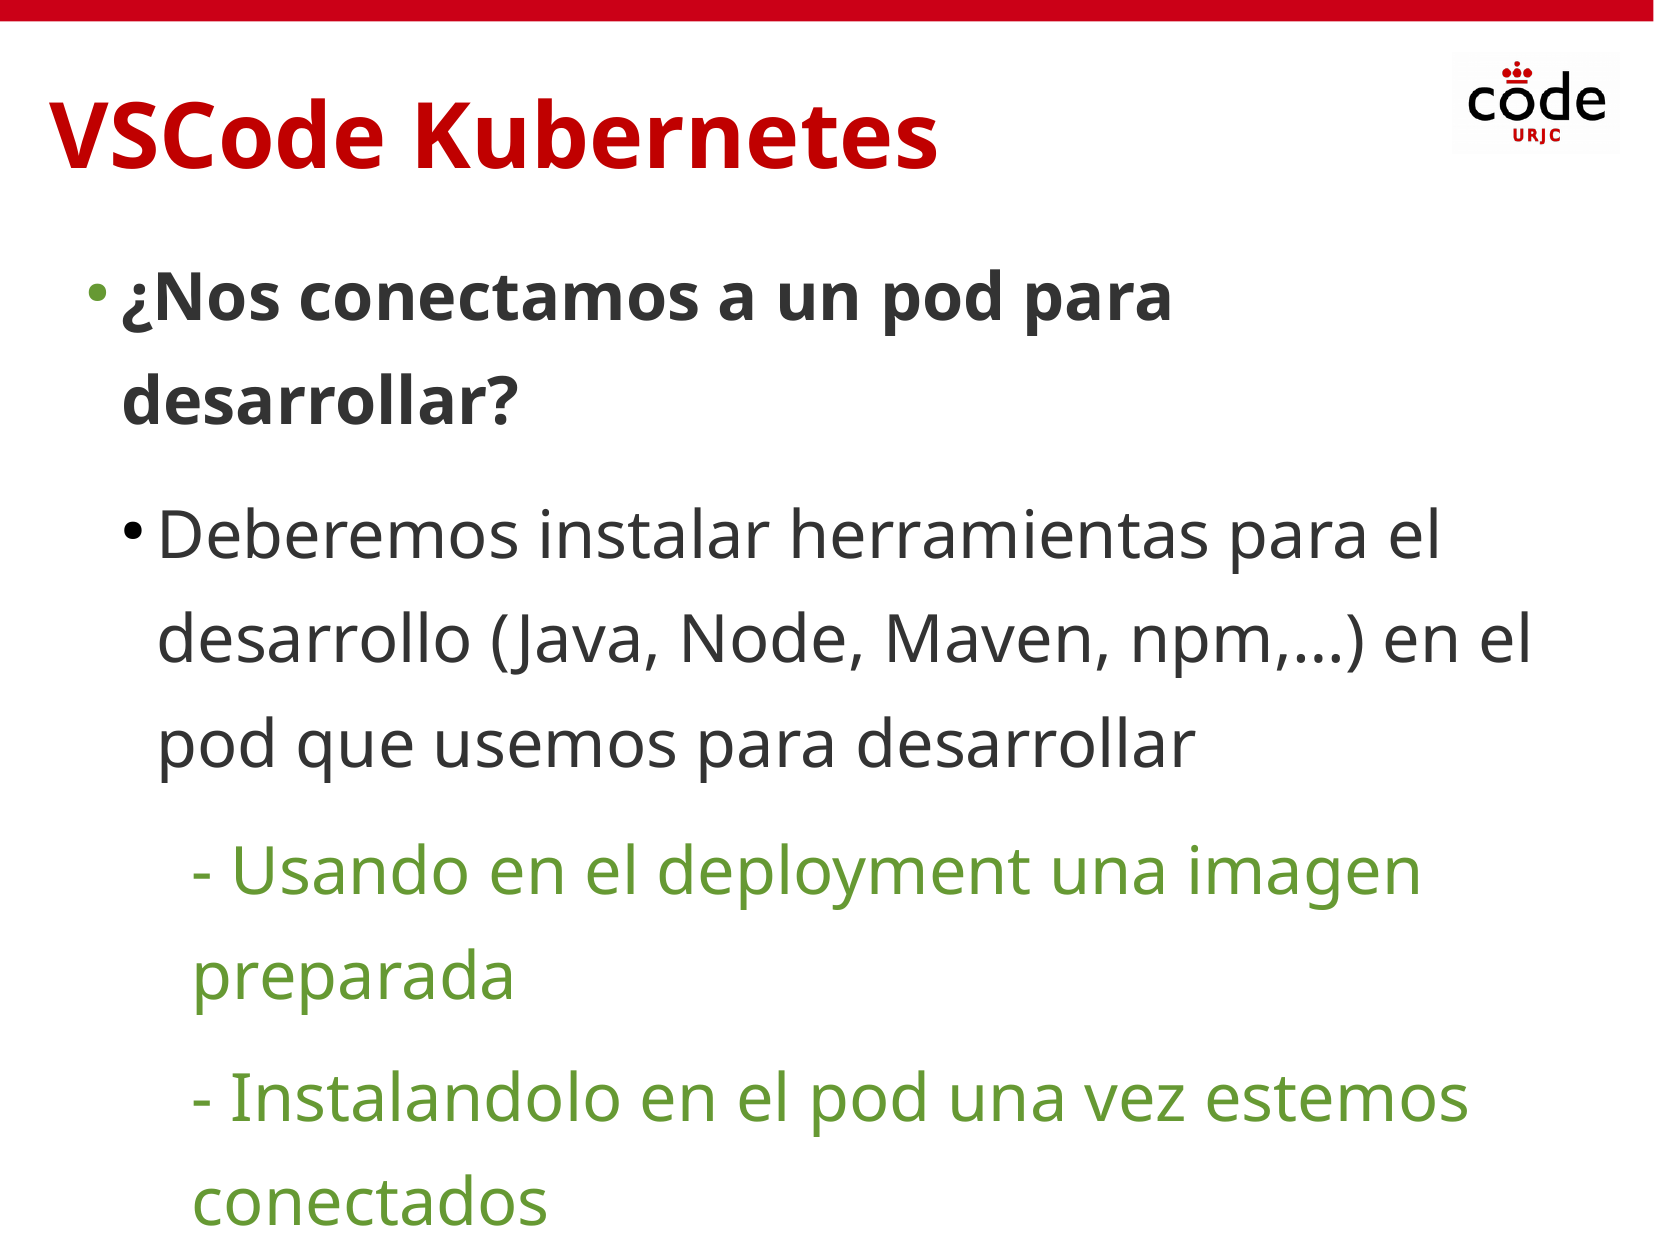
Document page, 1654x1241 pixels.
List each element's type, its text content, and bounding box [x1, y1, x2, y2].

list ¿Nos conectamos a un pod para desarrollar? Deberemos instalar herramientas para el desarrollo (Java, Node, Maven, npm,…) en el pod que usemos para desarrollar - Usando en el deployment una imagen preparada - Instalandolo en el pod una vez estemos conectados Deberemos tener el código en el pod o disponer de herramientas como git para clonarlo [85, 235, 1574, 1012]
title VSCode Kubernetes [34, 62, 1437, 126]
picture [1452, 52, 1620, 154]
